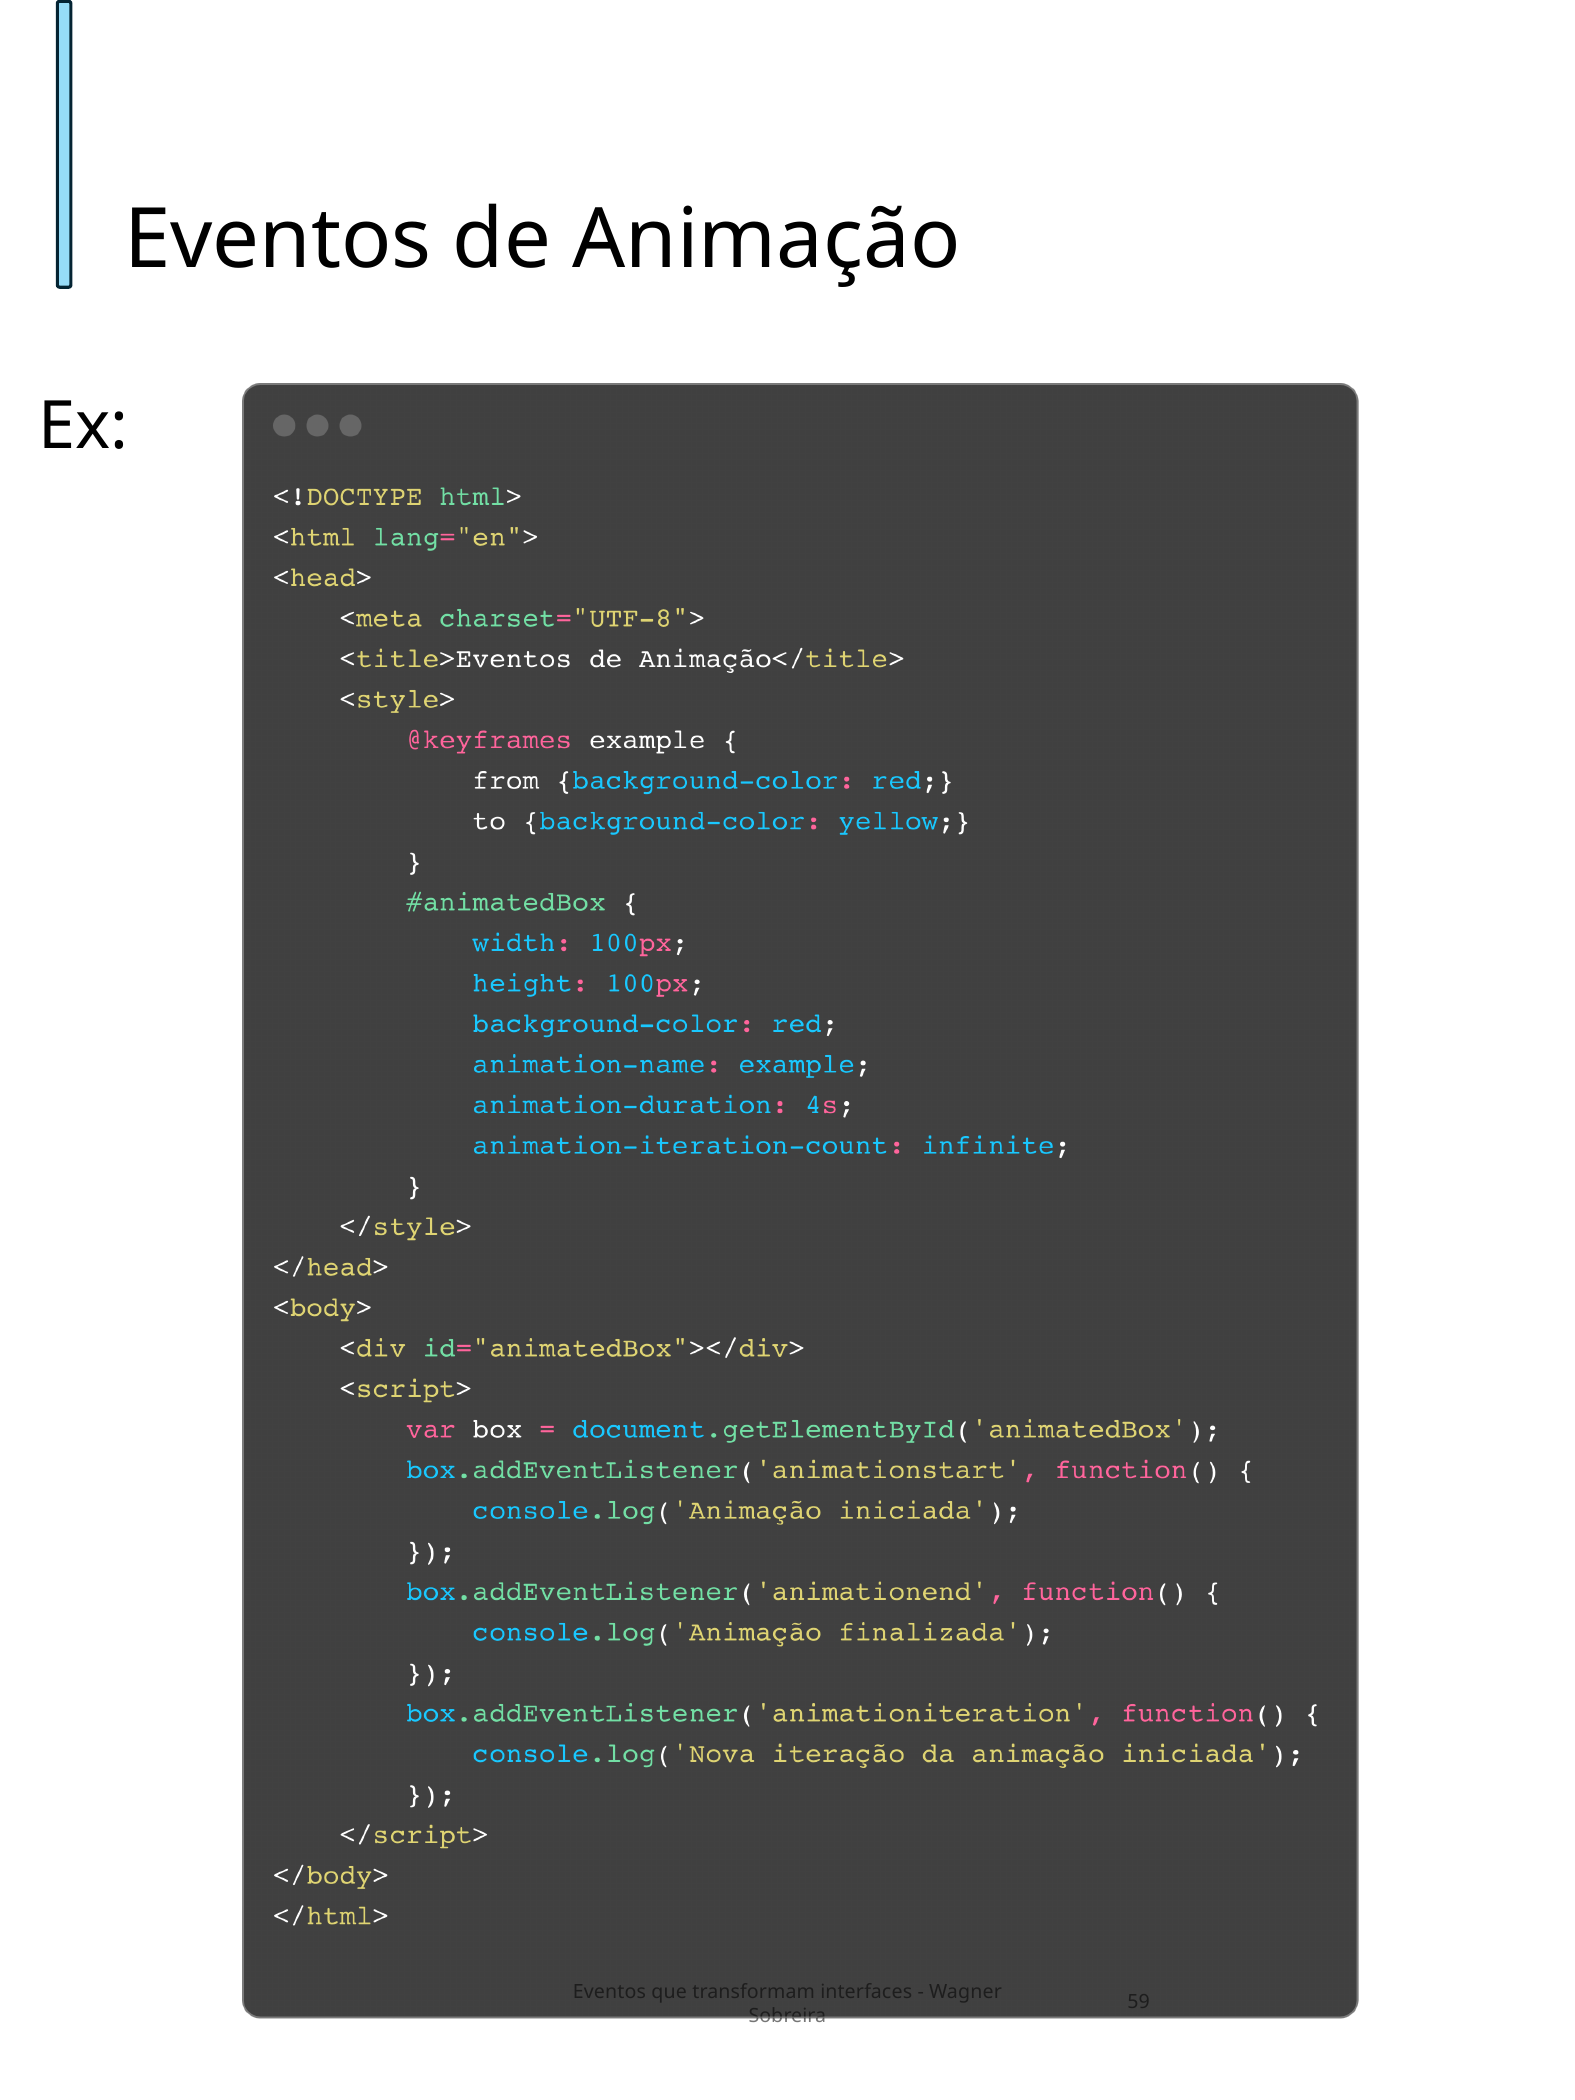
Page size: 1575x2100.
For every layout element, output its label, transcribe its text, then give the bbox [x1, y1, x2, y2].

picture [124, 265, 1476, 2100]
text_box Eventos de Animação [109, 188, 1474, 343]
text_box [57, 1, 71, 288]
text_box Ex: [23, 383, 124, 478]
